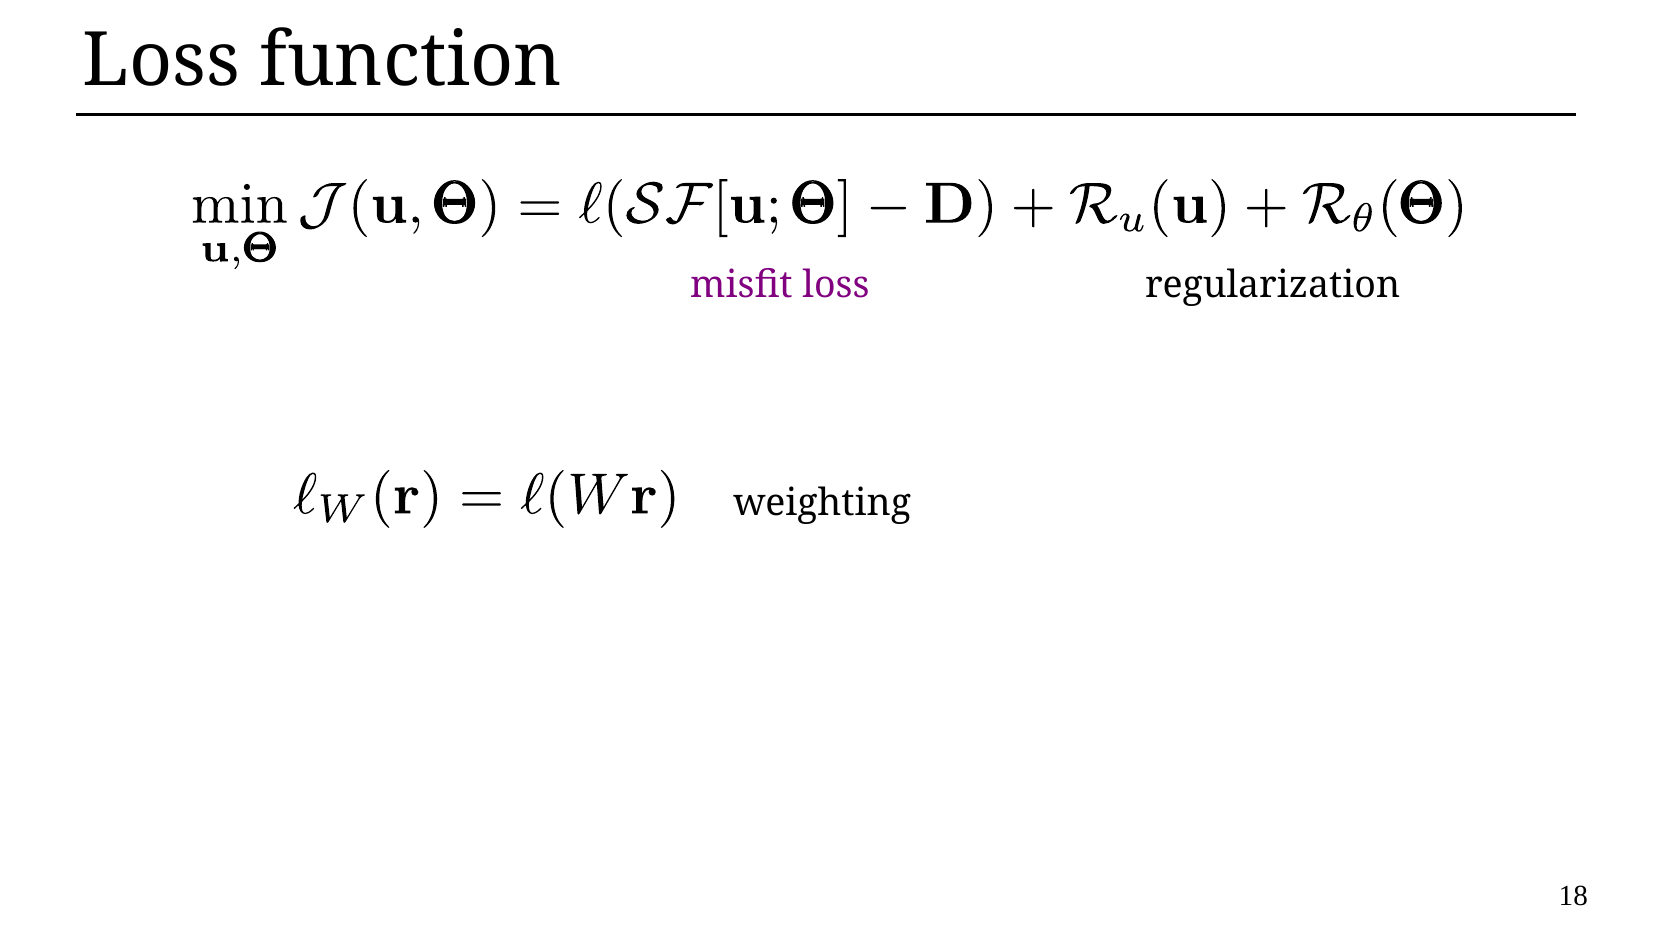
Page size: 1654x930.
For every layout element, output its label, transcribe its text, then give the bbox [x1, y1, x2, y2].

picture [188, 176, 1465, 272]
text_box weighting [702, 468, 943, 527]
text_box regularization [1120, 250, 1426, 309]
title Loss function [82, 7, 1571, 105]
text_box misfit loss [660, 250, 901, 309]
picture [290, 467, 677, 531]
